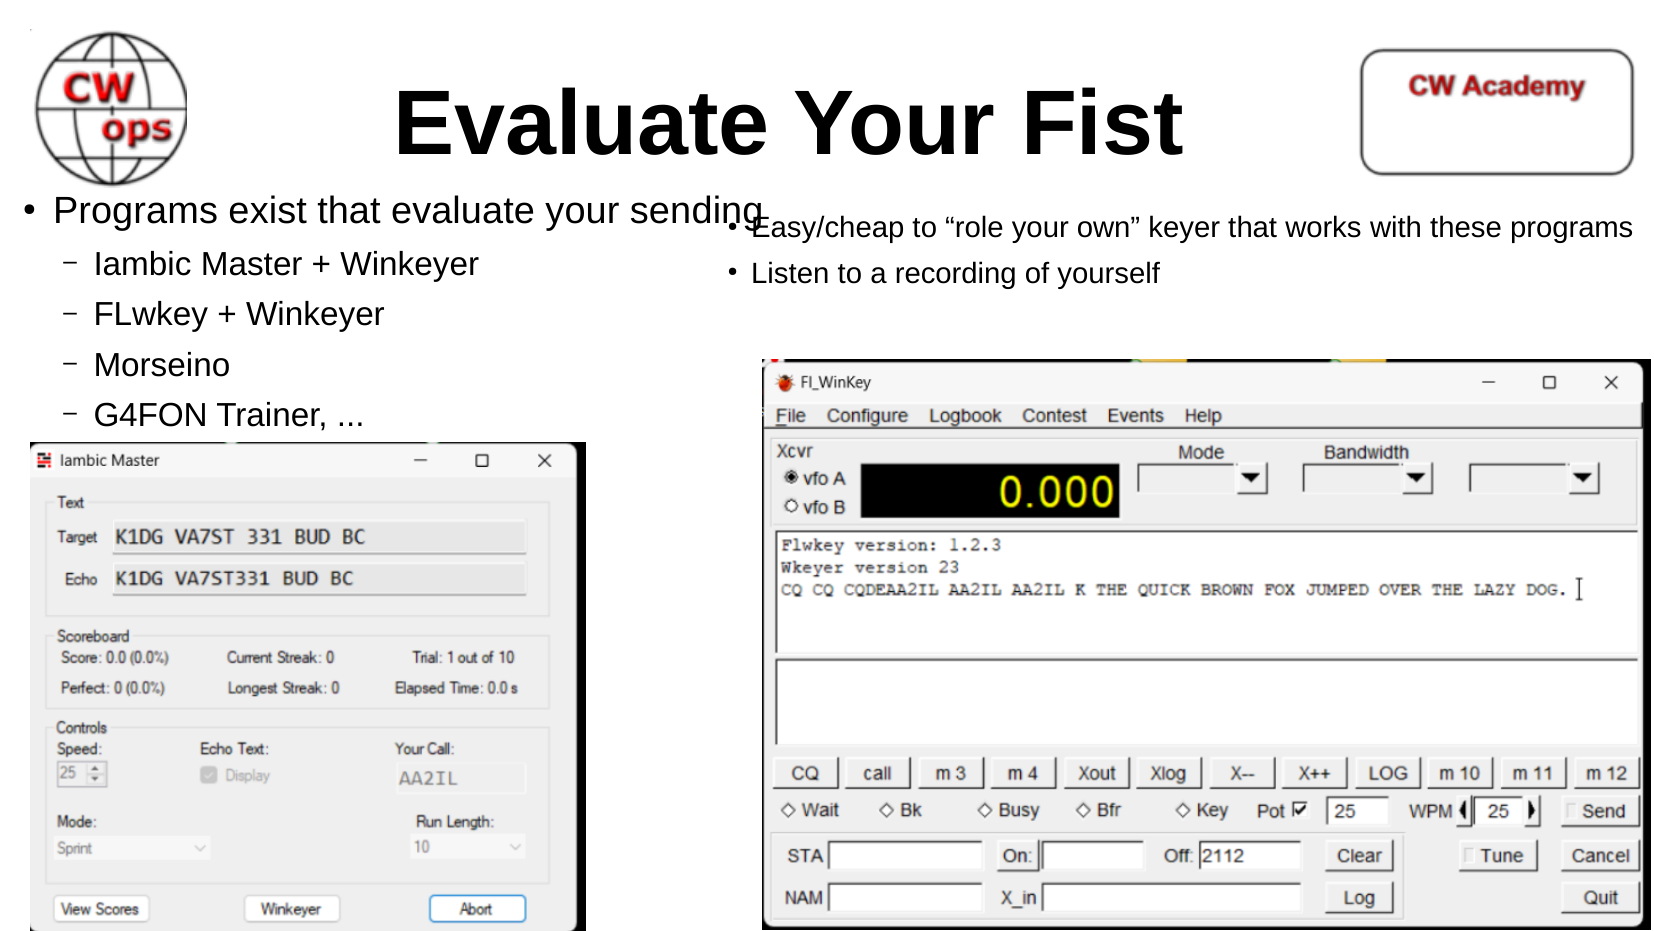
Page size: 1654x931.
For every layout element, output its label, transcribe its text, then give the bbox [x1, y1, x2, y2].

picture [1350, 37, 1640, 186]
picture [30, 29, 187, 180]
picture [30, 442, 586, 931]
list Programs exist that evaluate your sending Iambic Master + Winkeyer FLwkey + Winkeyer Morseino G4FON Trainer, ... [12, 189, 766, 443]
title Evaluate Your Fist [45, 45, 1534, 189]
picture [762, 359, 1651, 931]
list Easy/cheap to “role your own” keyer that works with these programs Listen to a recording of yourself [720, 165, 1636, 321]
